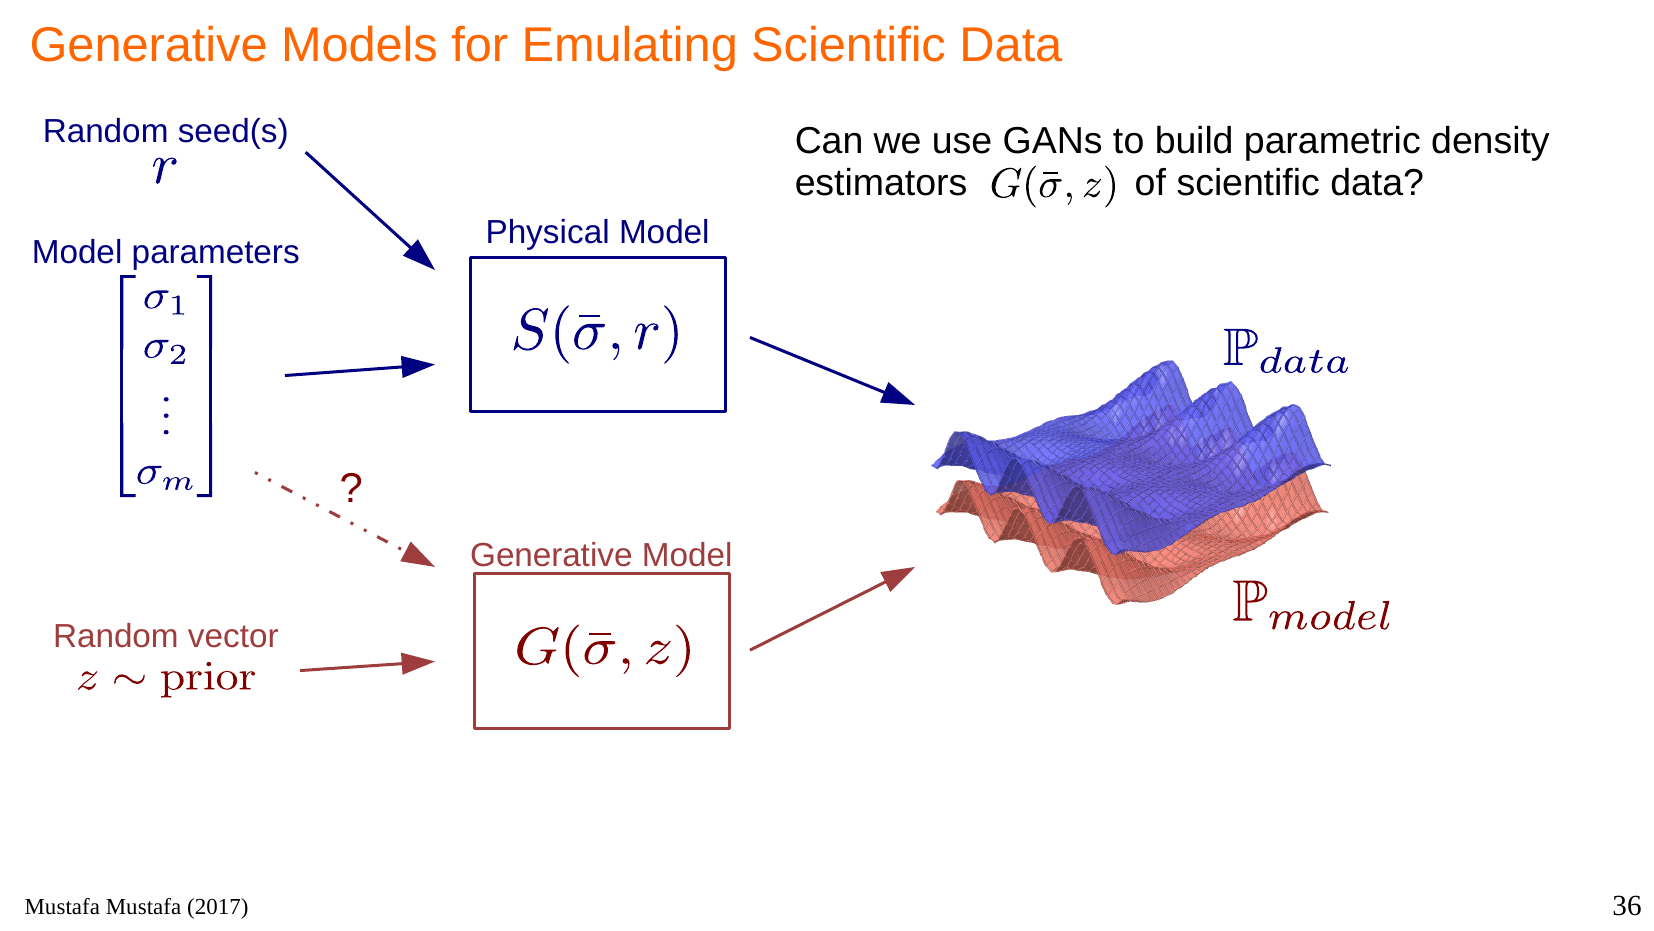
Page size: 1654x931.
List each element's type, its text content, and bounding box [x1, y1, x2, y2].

text_box Physical Model [470, 206, 726, 256]
text_box Random vector [38, 610, 294, 663]
text_box [514, 624, 696, 677]
text_box Can we use GANs to build parametric density estimators of scientific data? [780, 111, 1576, 217]
picture [896, 264, 1364, 686]
text_box [75, 661, 257, 698]
title Generative Models for Emulating Scientific Data [29, 15, 1621, 74]
text_box [105, 275, 227, 498]
text_box Random seed(s) [28, 105, 304, 158]
text_box [1222, 328, 1351, 374]
text_box ? [324, 457, 378, 519]
text_box [151, 157, 180, 184]
text_box Generative Model [455, 528, 748, 581]
text_box [989, 165, 1119, 208]
text_box [1232, 580, 1393, 630]
text_box Model parameters [17, 226, 316, 279]
text_box [510, 305, 684, 364]
